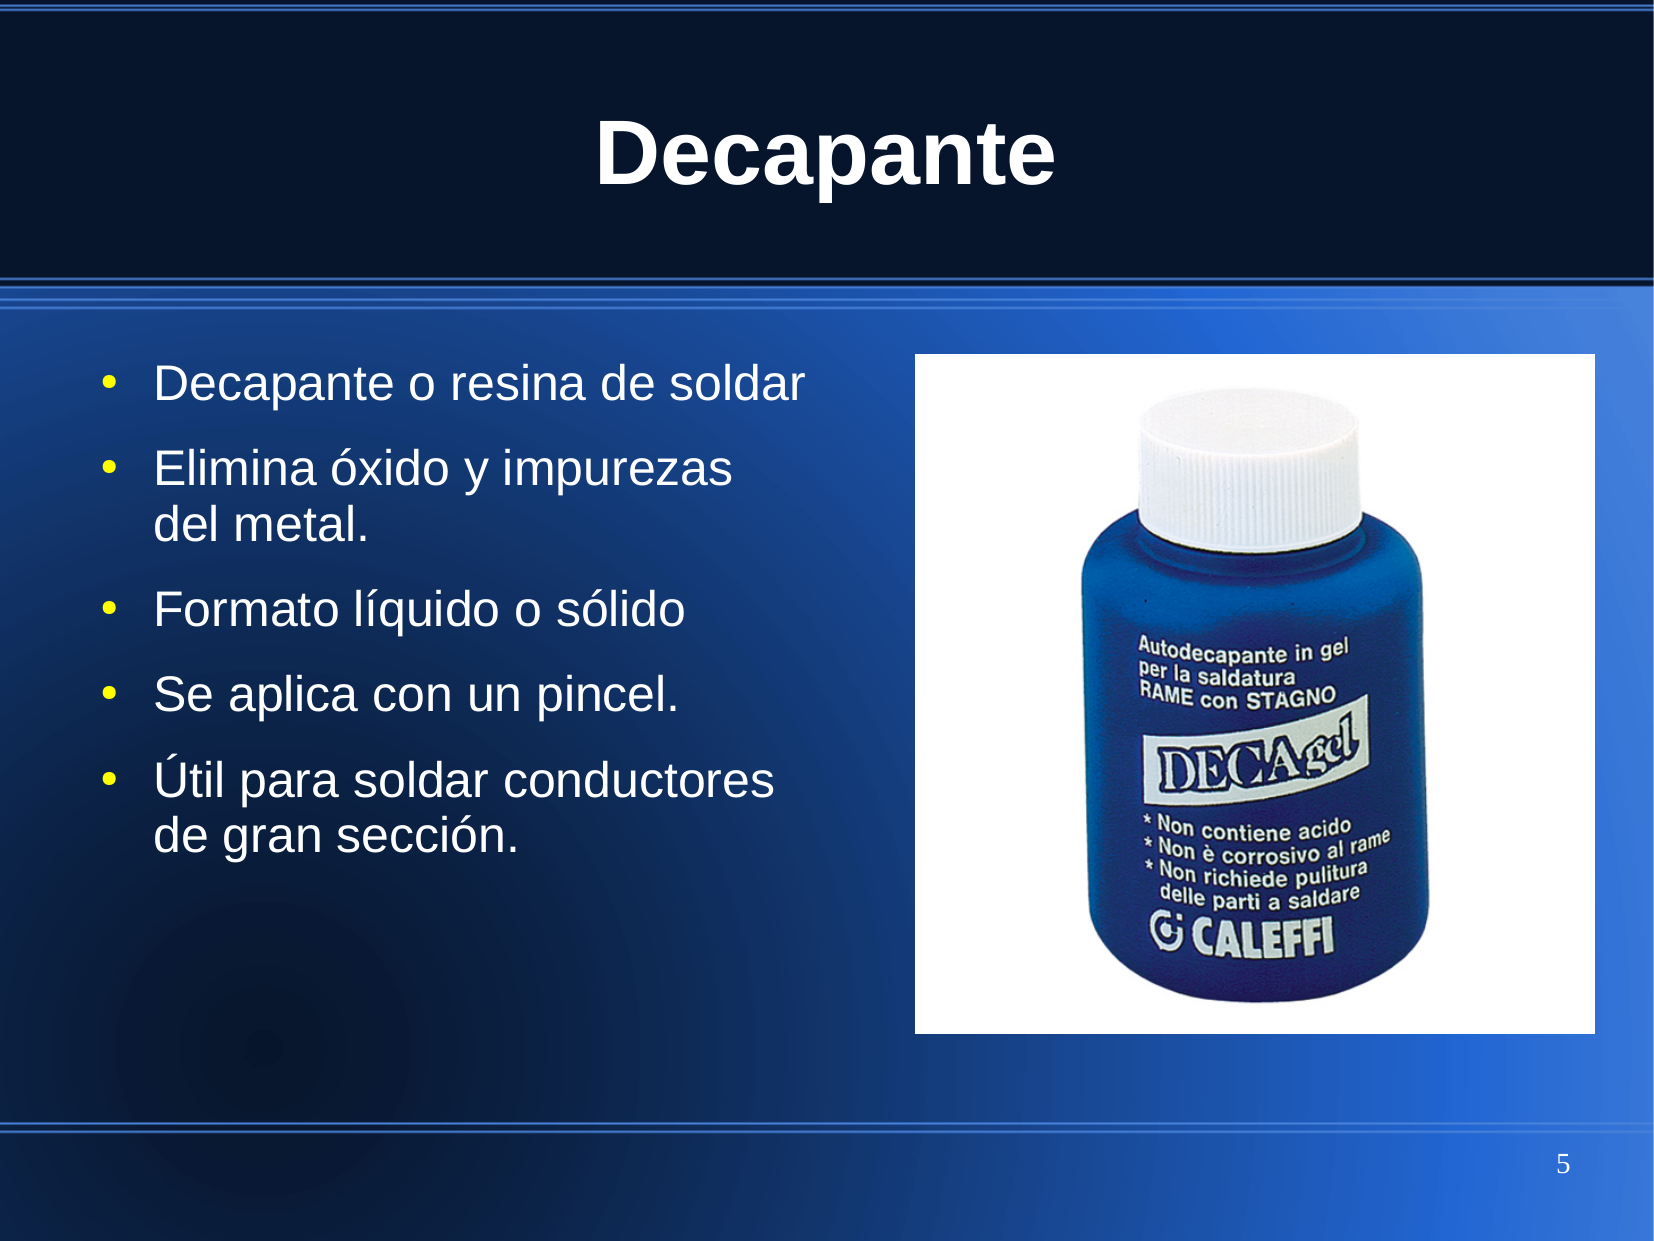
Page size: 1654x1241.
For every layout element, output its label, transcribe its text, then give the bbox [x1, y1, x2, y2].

title Decapante [82, 49, 1571, 257]
list Decapante o resina de soldar Elimina óxido y impurezas del metal. Formato líquido o sólido Se aplica con un pincel. Útil para soldar conductores de gran sección. [82, 355, 809, 1058]
picture [0, 0, 1654, 1241]
